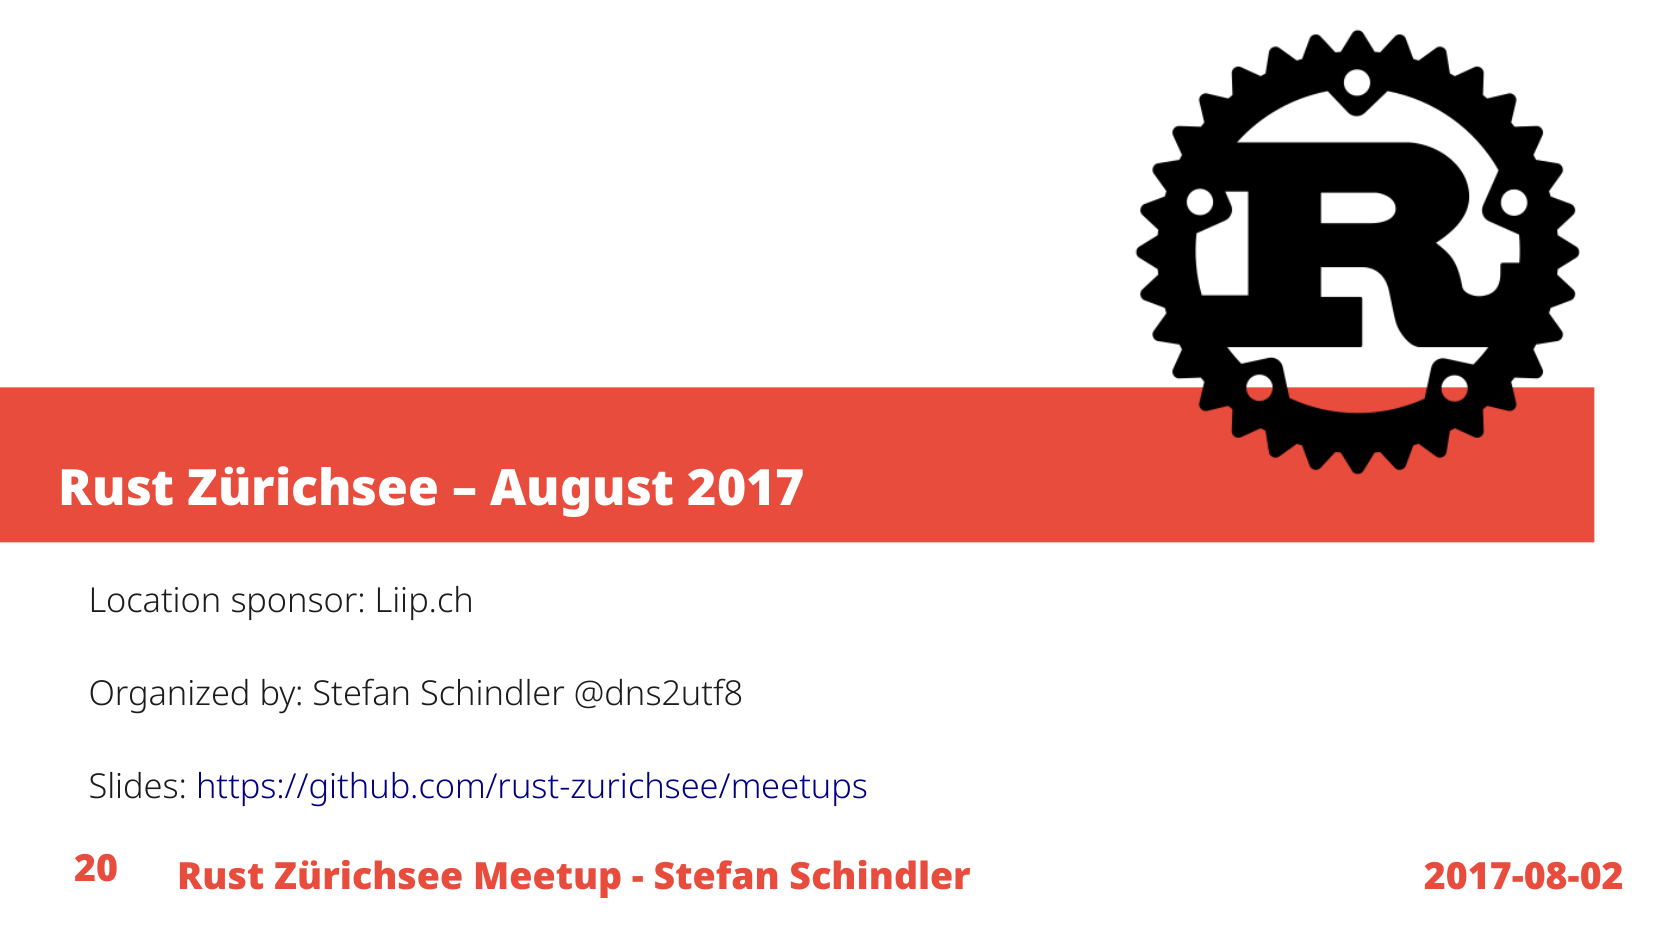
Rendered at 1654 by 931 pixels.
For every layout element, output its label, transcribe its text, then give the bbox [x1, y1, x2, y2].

picture [1057, 0, 1654, 562]
subtitle Location sponsor: Liip.ch Organized by: Stefan Schindler @dns2utf8 Slides: https://github.com/rust-zurichsee/meetups [88, 575, 1595, 886]
title Rust Zürichsee – August 2017 [59, 409, 1595, 521]
